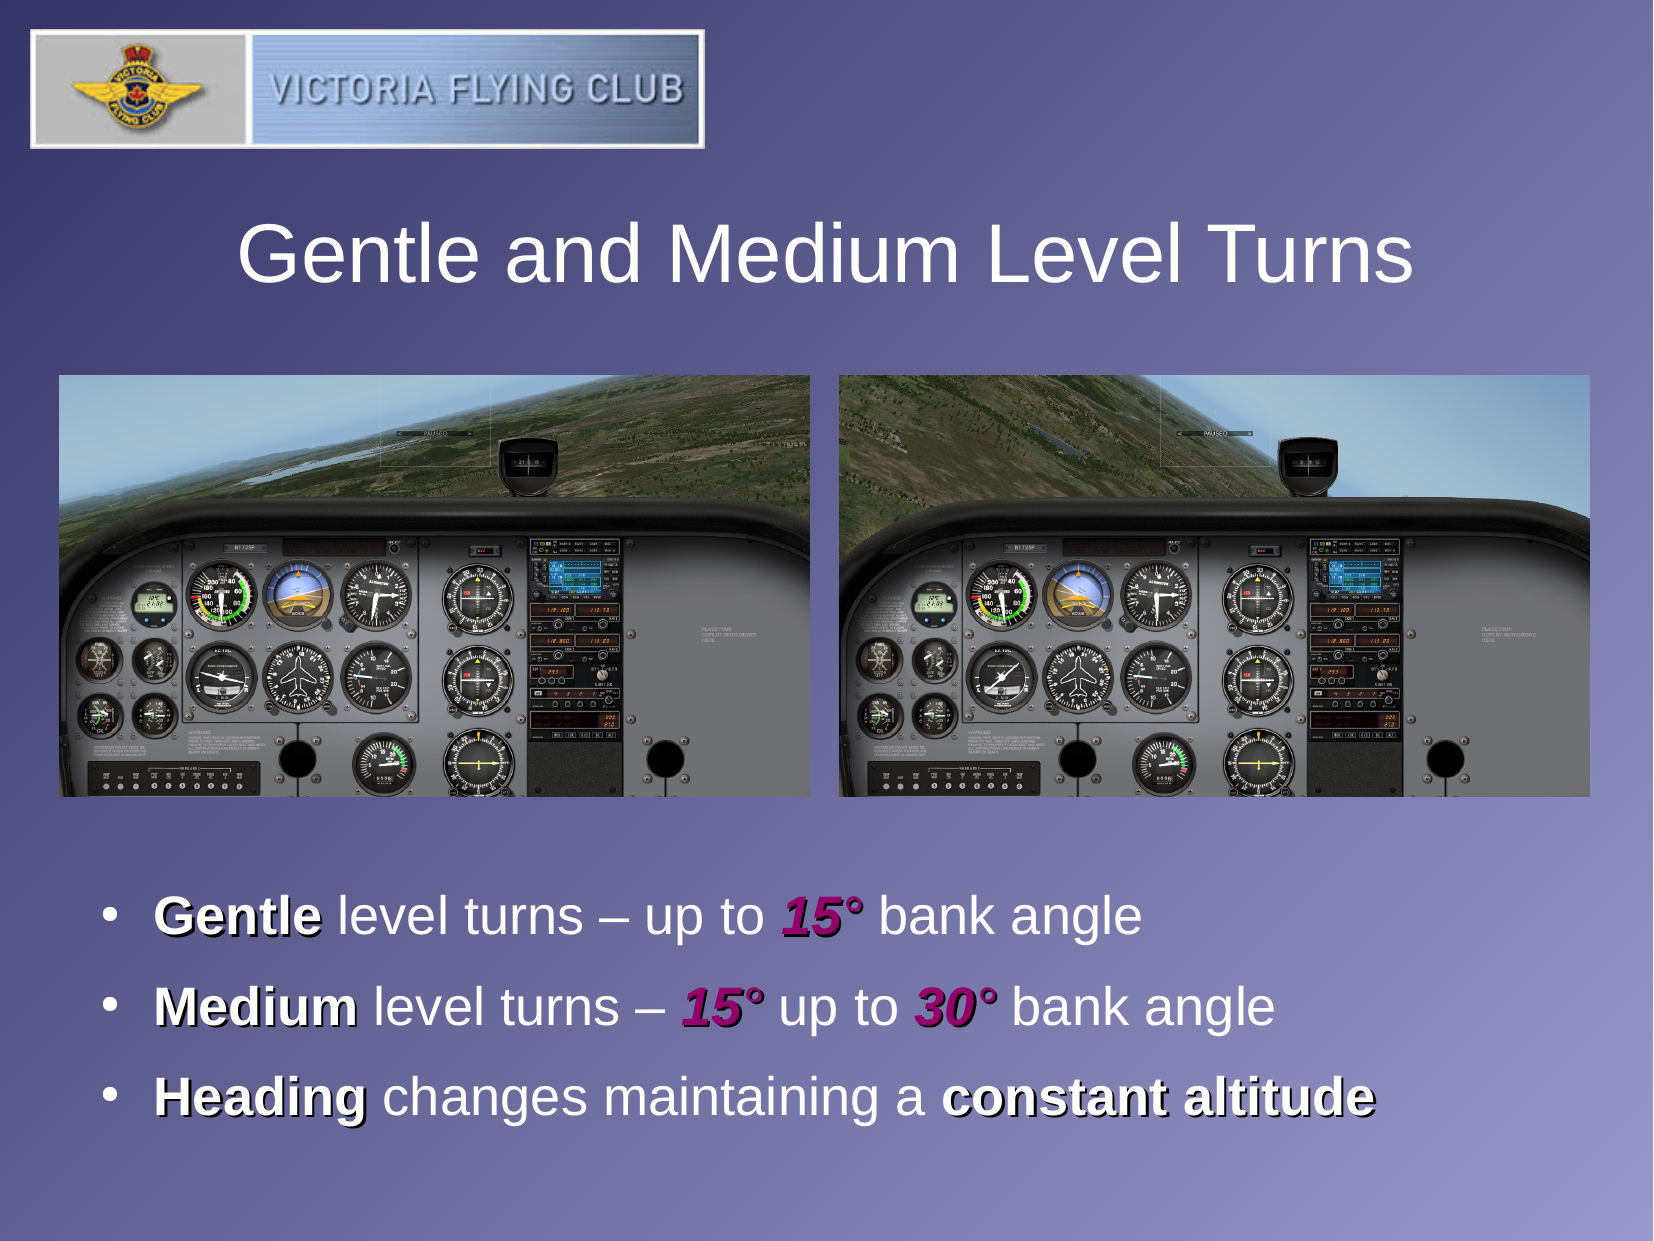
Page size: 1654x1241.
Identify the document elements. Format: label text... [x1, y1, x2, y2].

picture [30, 29, 705, 149]
title Gentle and Medium Level Turns [82, 150, 1571, 358]
list Gentle level turns – up to 15° bank angle Medium level turns – 15° up to 30° bank angle Heading changes maintaining a constant altitude [82, 885, 1571, 1216]
picture [59, 375, 810, 797]
picture [839, 375, 1590, 797]
